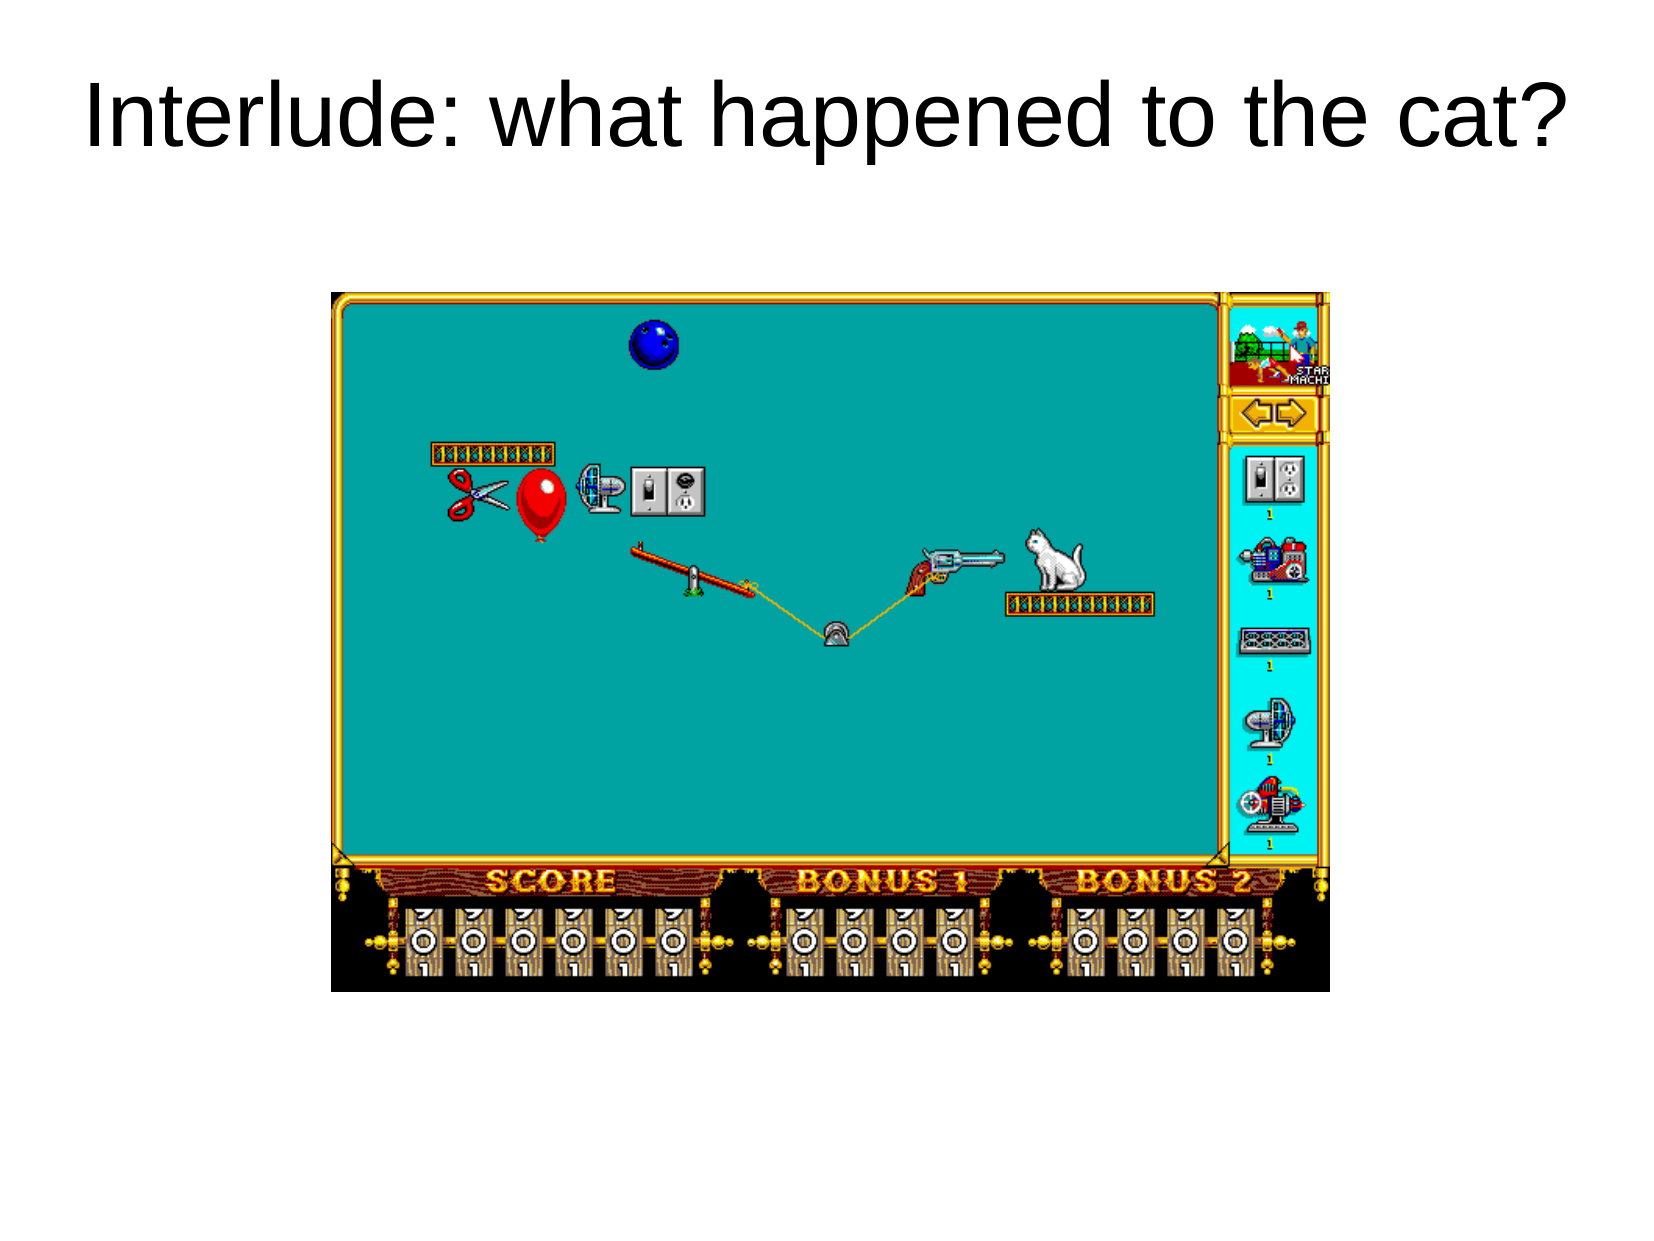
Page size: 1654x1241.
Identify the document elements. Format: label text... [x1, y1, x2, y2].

text_box [330, 292, 1331, 993]
title Interlude: what happened to the cat? [59, 11, 1595, 320]
